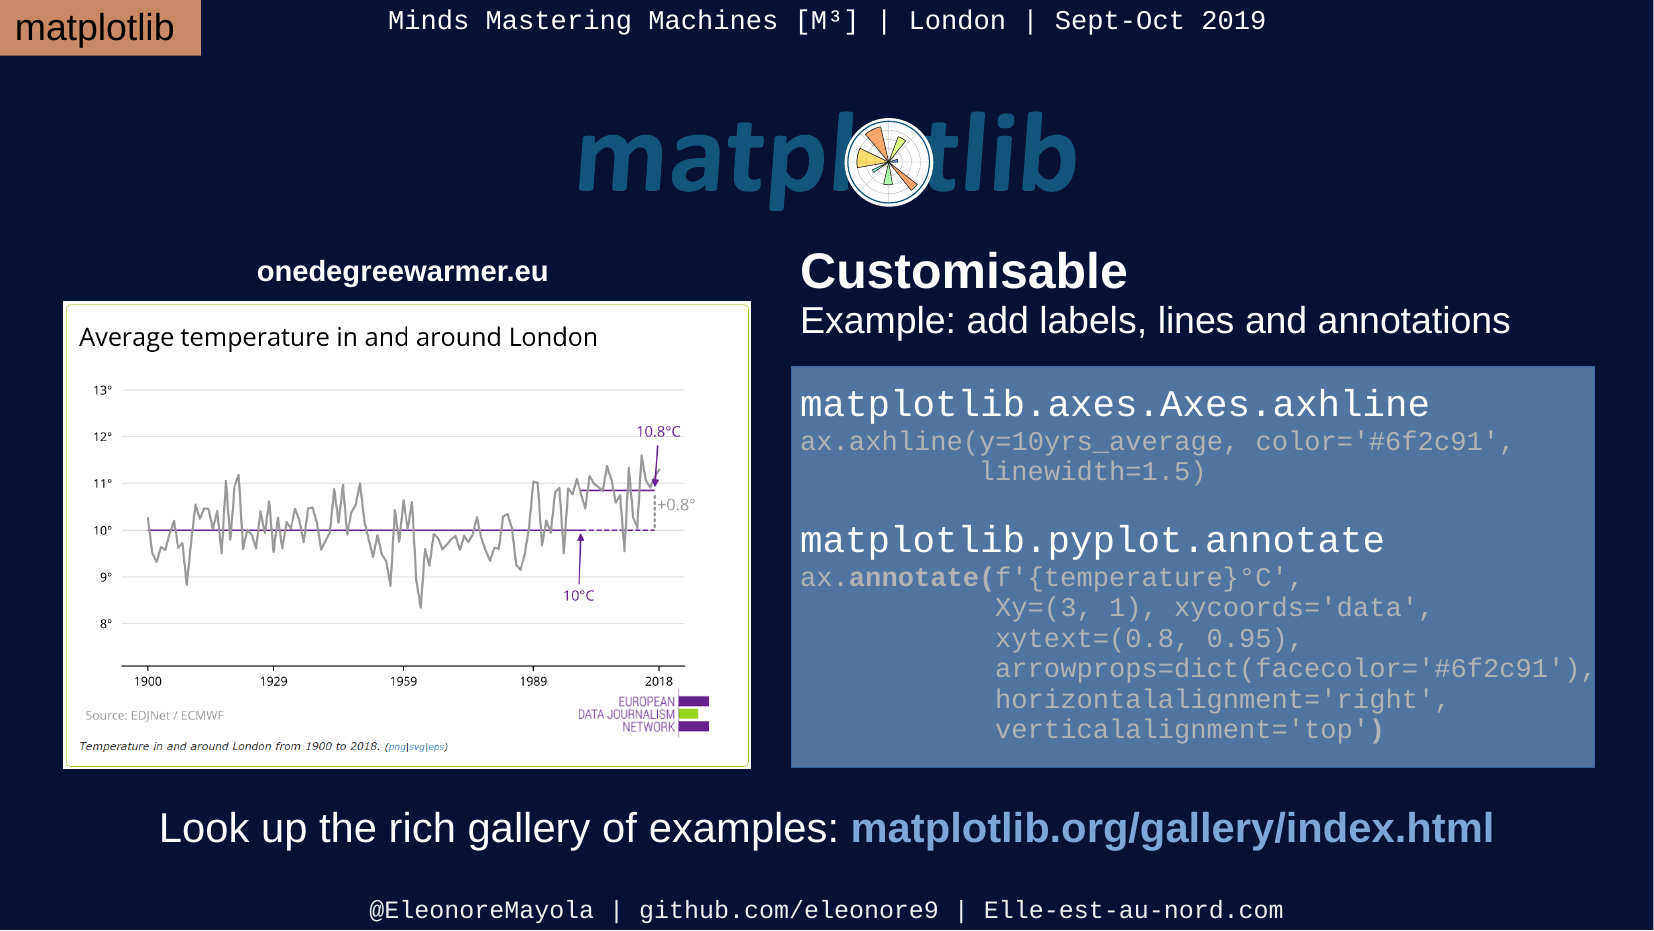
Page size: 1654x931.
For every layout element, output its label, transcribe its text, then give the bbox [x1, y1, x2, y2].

text_box matplotlib [0, 0, 201, 56]
text_box onedegreewarmer.eu [242, 248, 565, 296]
text_box Minds Mastering Machines [M³] | London | Sept-Oct 2019 [265, 0, 1388, 60]
picture [556, 92, 1105, 225]
text_box Look up the rich gallery of examples: matplotlib.org/gallery/index.html [59, 797, 1595, 876]
text_box @EleonoreMayola | github.com/eleonore9 | Elle-est-au-nord.com [295, 876, 1359, 931]
text_box [165, 708, 603, 779]
text_box matplotlib.pyplot.annotate ax.annotate(f'{temperature}°C', Xy=(3, 1), xycoords='data', xytext=(0.8, 0.95), arrowprops=dict(facecolor='#6f2c91'), horizontalalignment='right', verticalalignment='top') [785, 513, 1654, 786]
picture [63, 301, 751, 769]
text_box Customisable Example: add labels, lines and annotations [785, 236, 1542, 377]
text_box [1542, 366, 1595, 377]
text_box matplotlib.axes.Axes.axhline ax.axhline(y=10yrs_average, color='#6f2c91', linewidth=1.5) [785, 377, 1654, 513]
